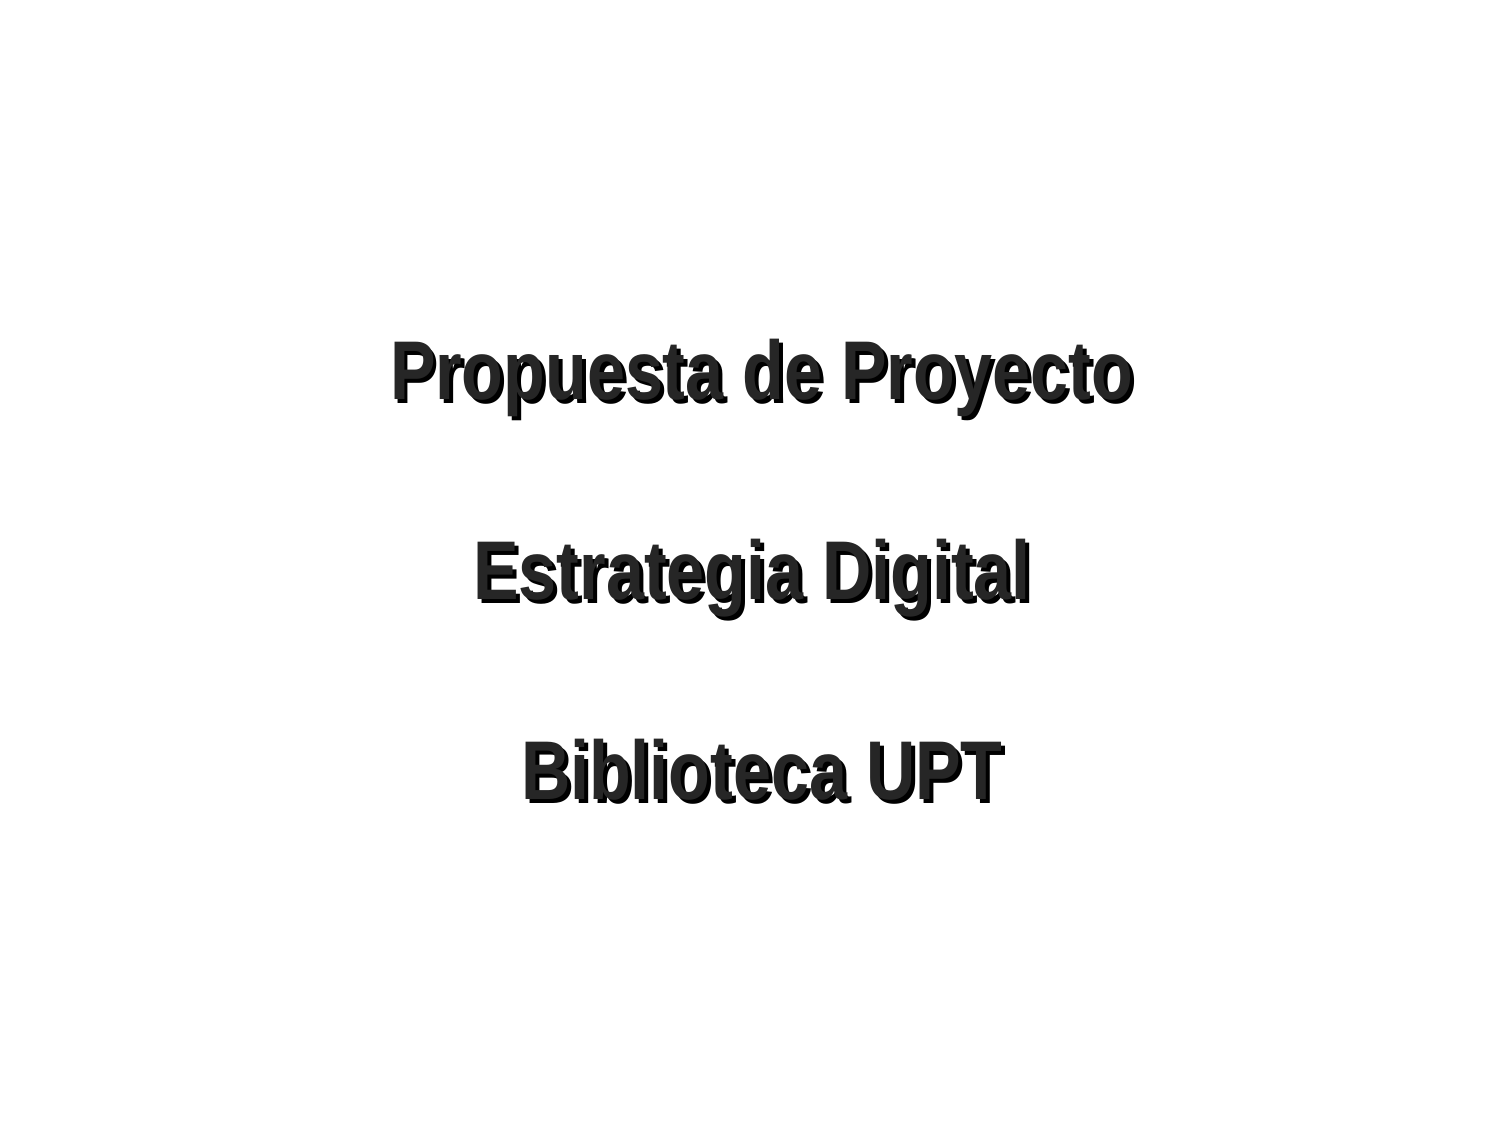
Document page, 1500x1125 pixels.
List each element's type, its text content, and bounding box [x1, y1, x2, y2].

text_box Propuesta de Proyecto Estrategia Digital Biblioteca UPT [375, 308, 1171, 931]
